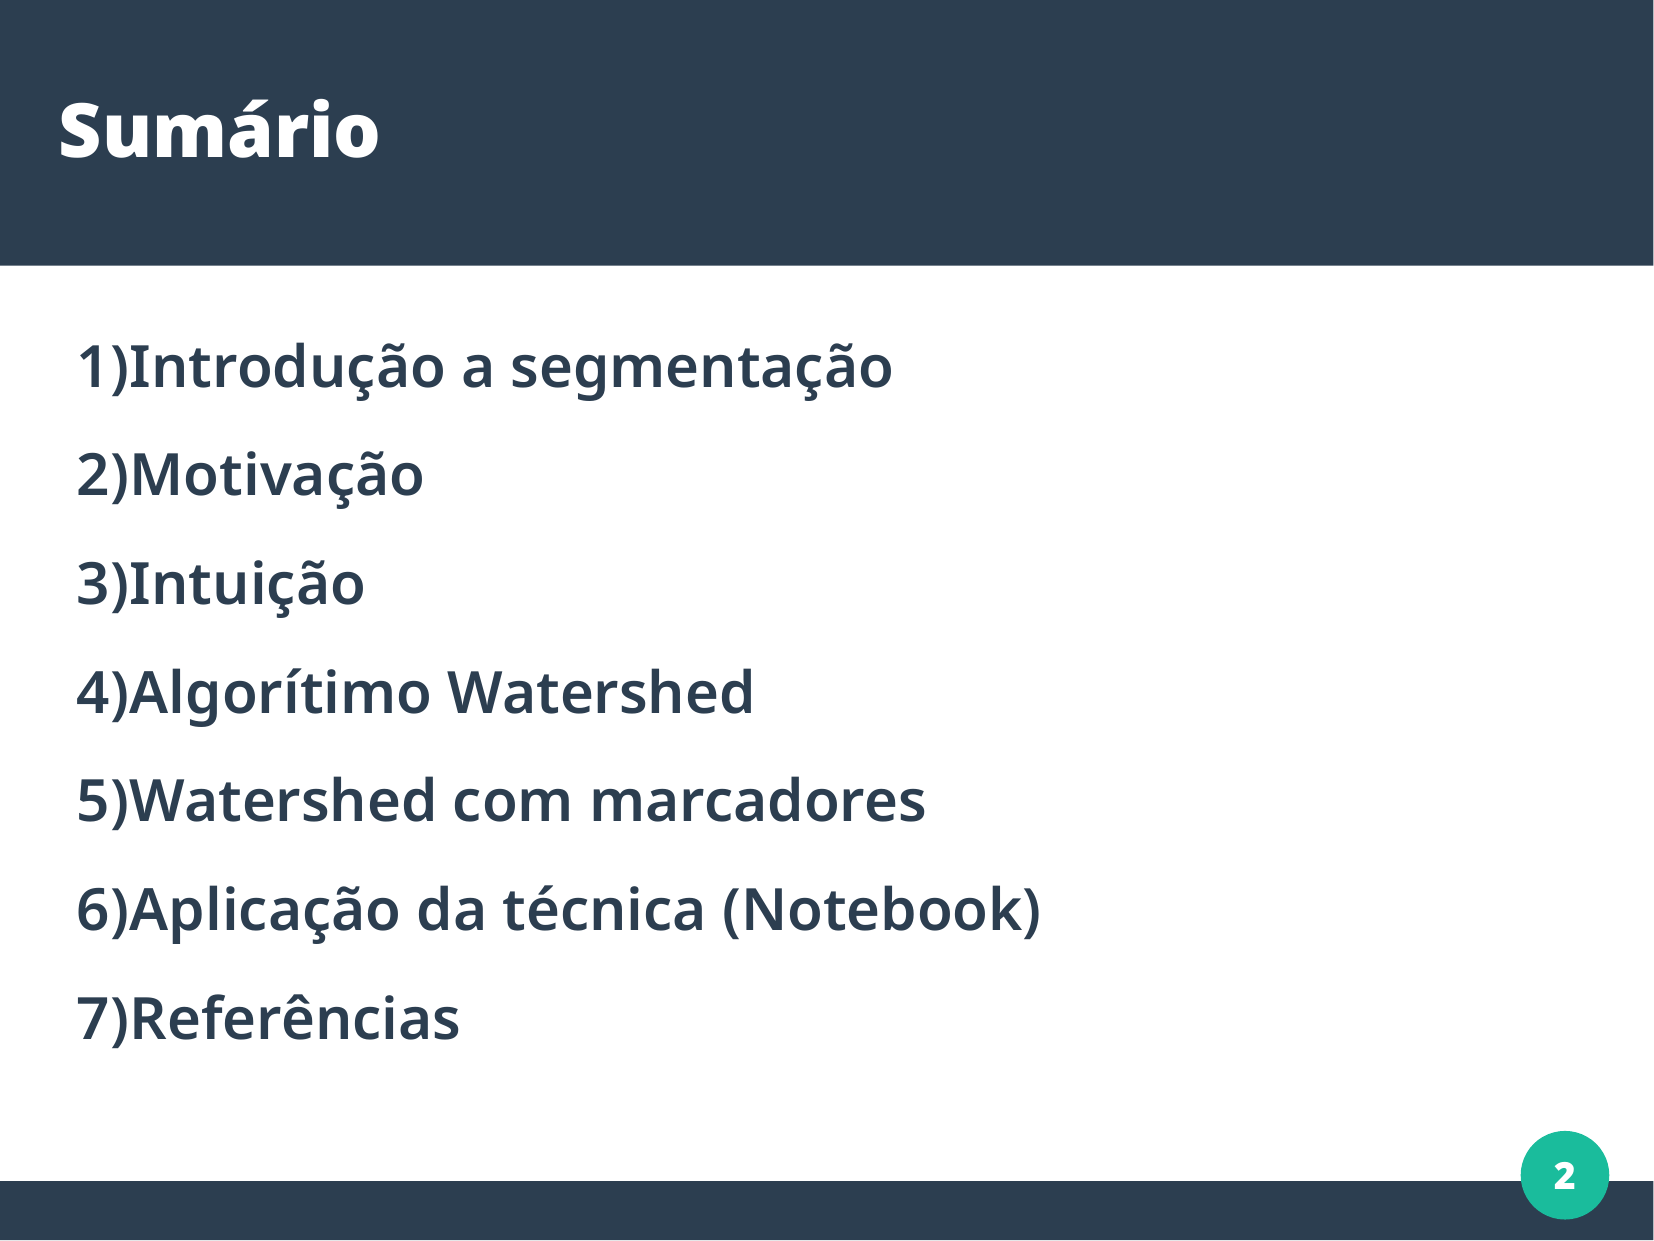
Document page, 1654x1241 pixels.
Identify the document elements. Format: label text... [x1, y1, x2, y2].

list Introdução a segmentação Motivação Intuição Algorítimo Watershed Watershed com marcadores Aplicação da técnica (Notebook) Referências [59, 324, 1595, 1152]
title Sumário [59, 49, 1595, 207]
